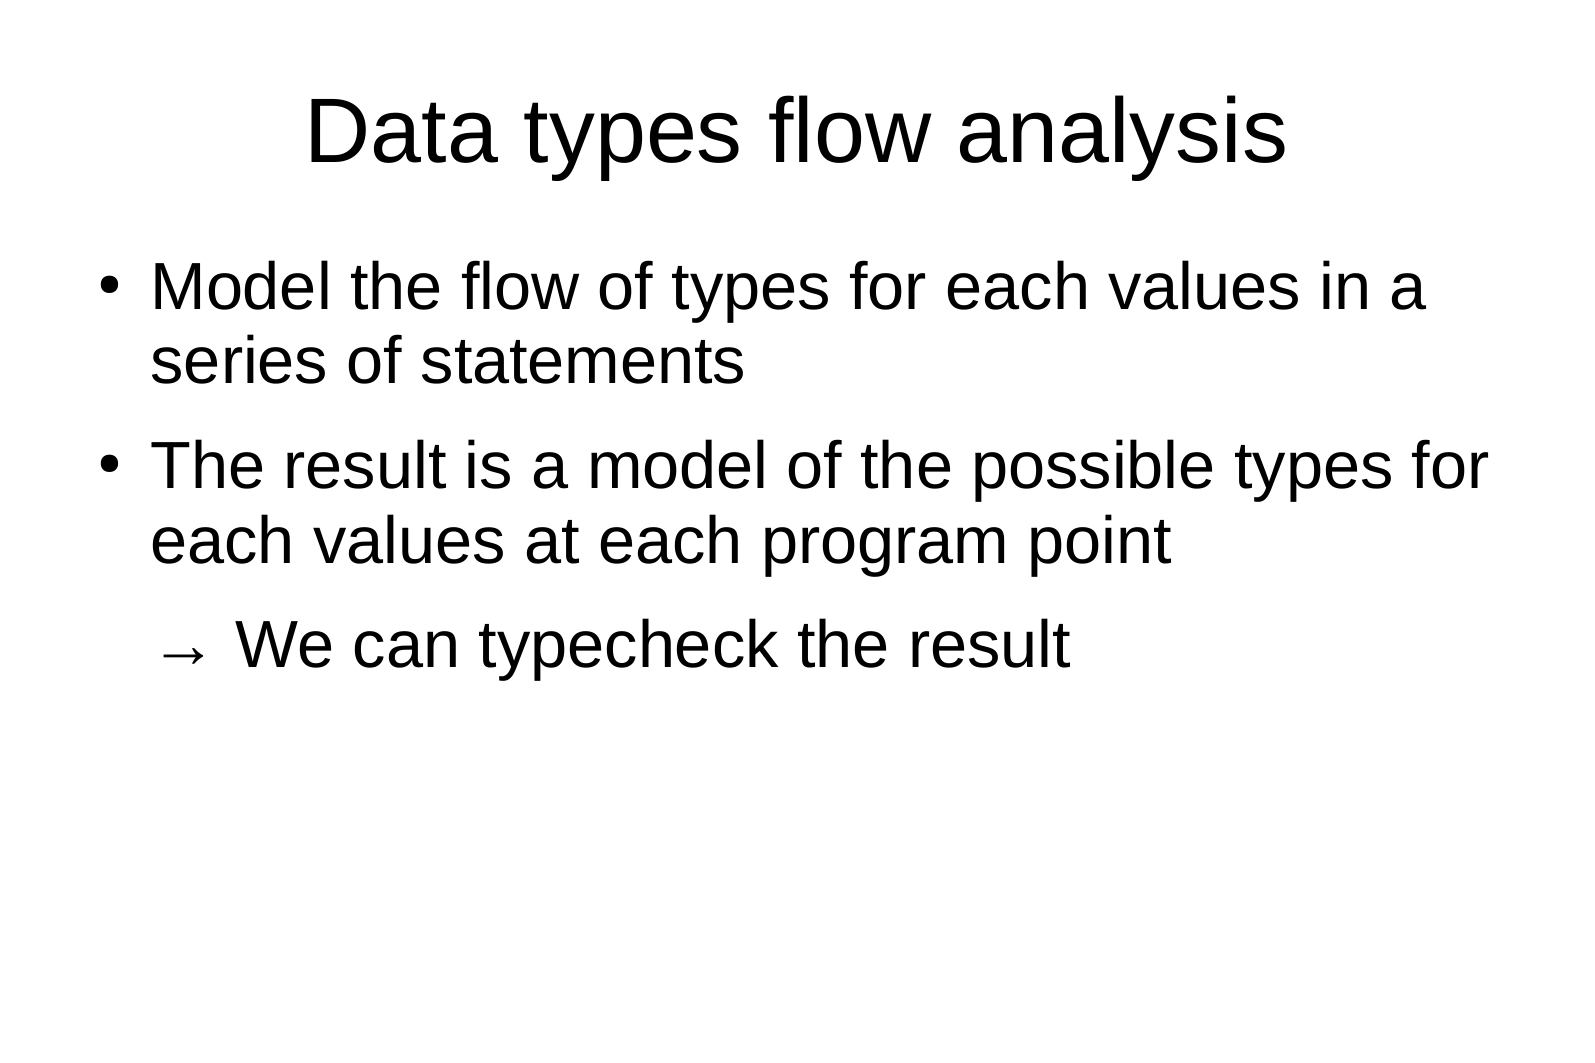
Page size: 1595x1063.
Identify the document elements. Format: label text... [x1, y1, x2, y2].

list Model the flow of types for each values in a series of statements The result is a model of the possible types for each values at each program point → We can typecheck the result [79, 248, 1515, 951]
title Data types flow analysis [79, 42, 1515, 220]
